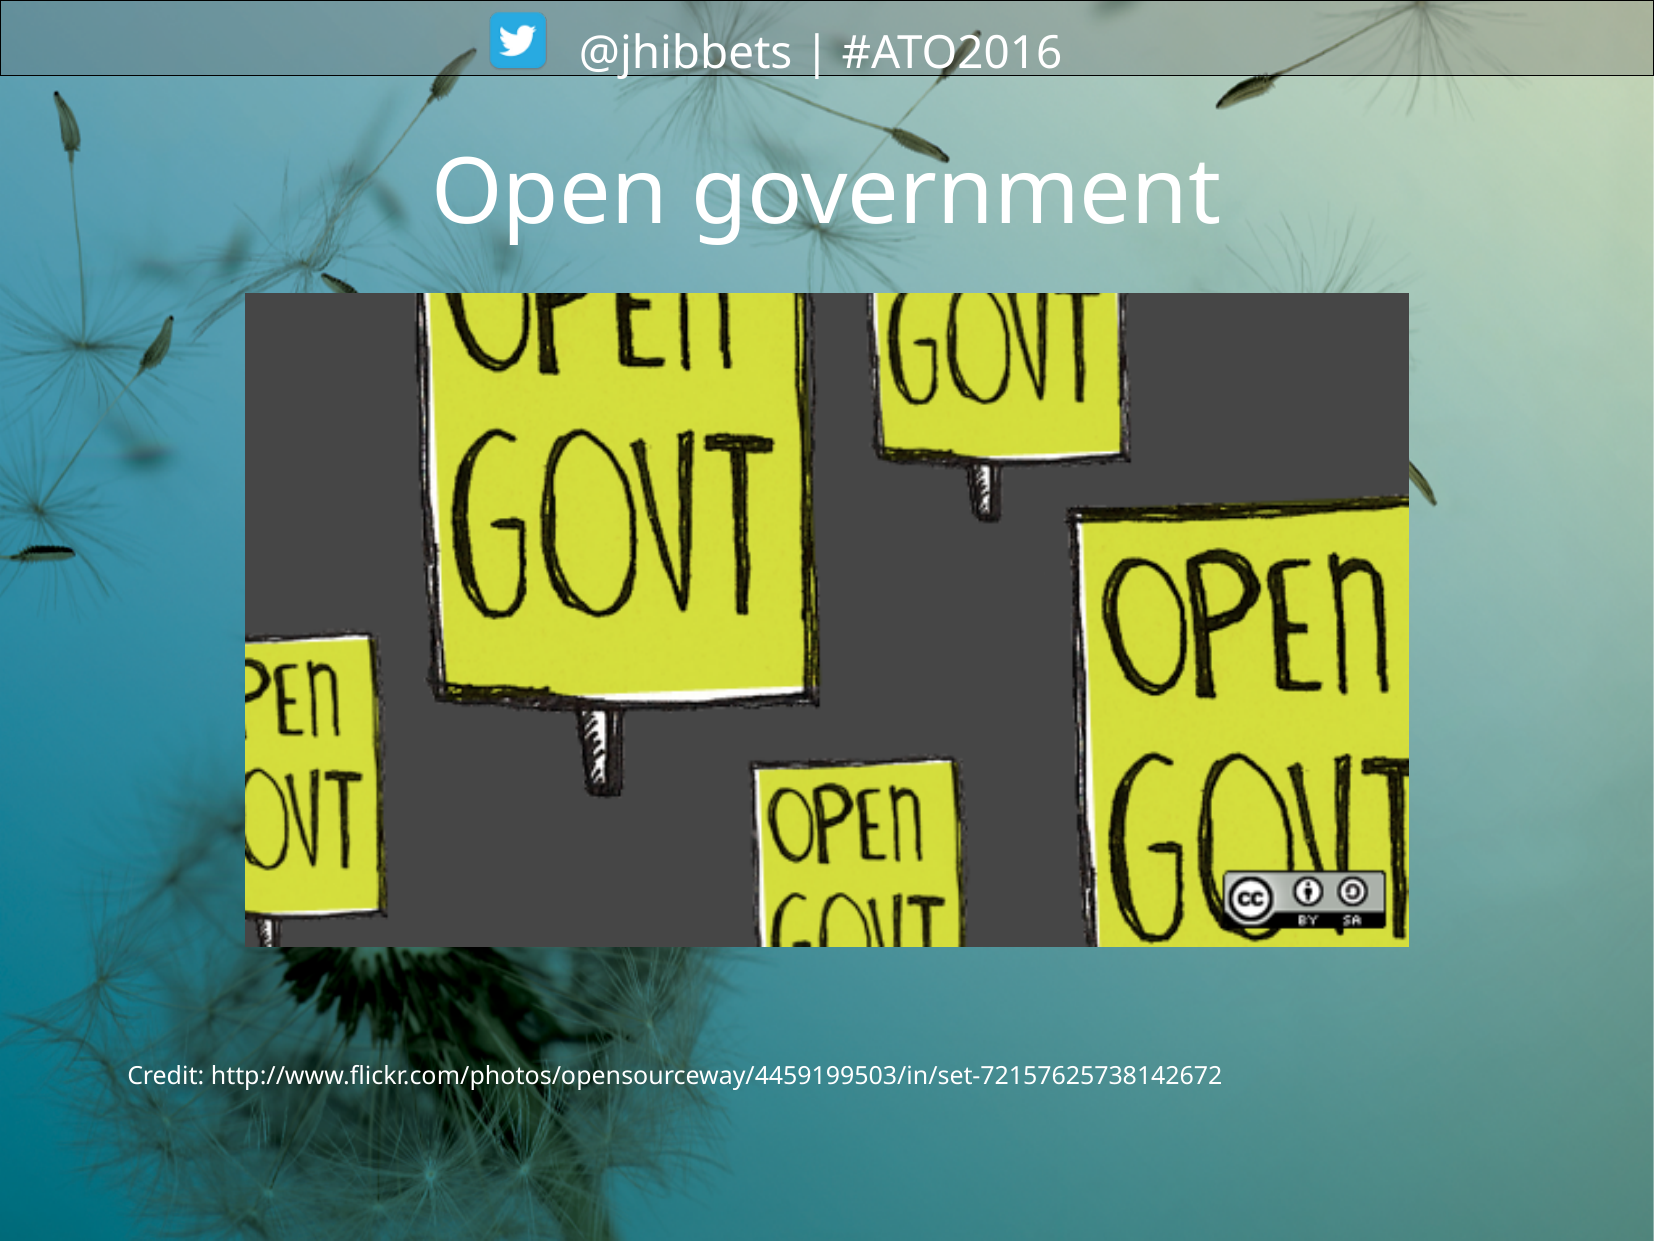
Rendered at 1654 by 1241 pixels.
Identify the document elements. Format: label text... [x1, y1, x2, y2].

picture [0, 76, 1654, 1241]
text_box Credit: http://www.flickr.com/photos/opensourceway/4459199503/in/set-72157625738142672 [112, 1050, 1236, 1093]
picture [488, 11, 549, 72]
title Open government [82, 84, 1571, 292]
